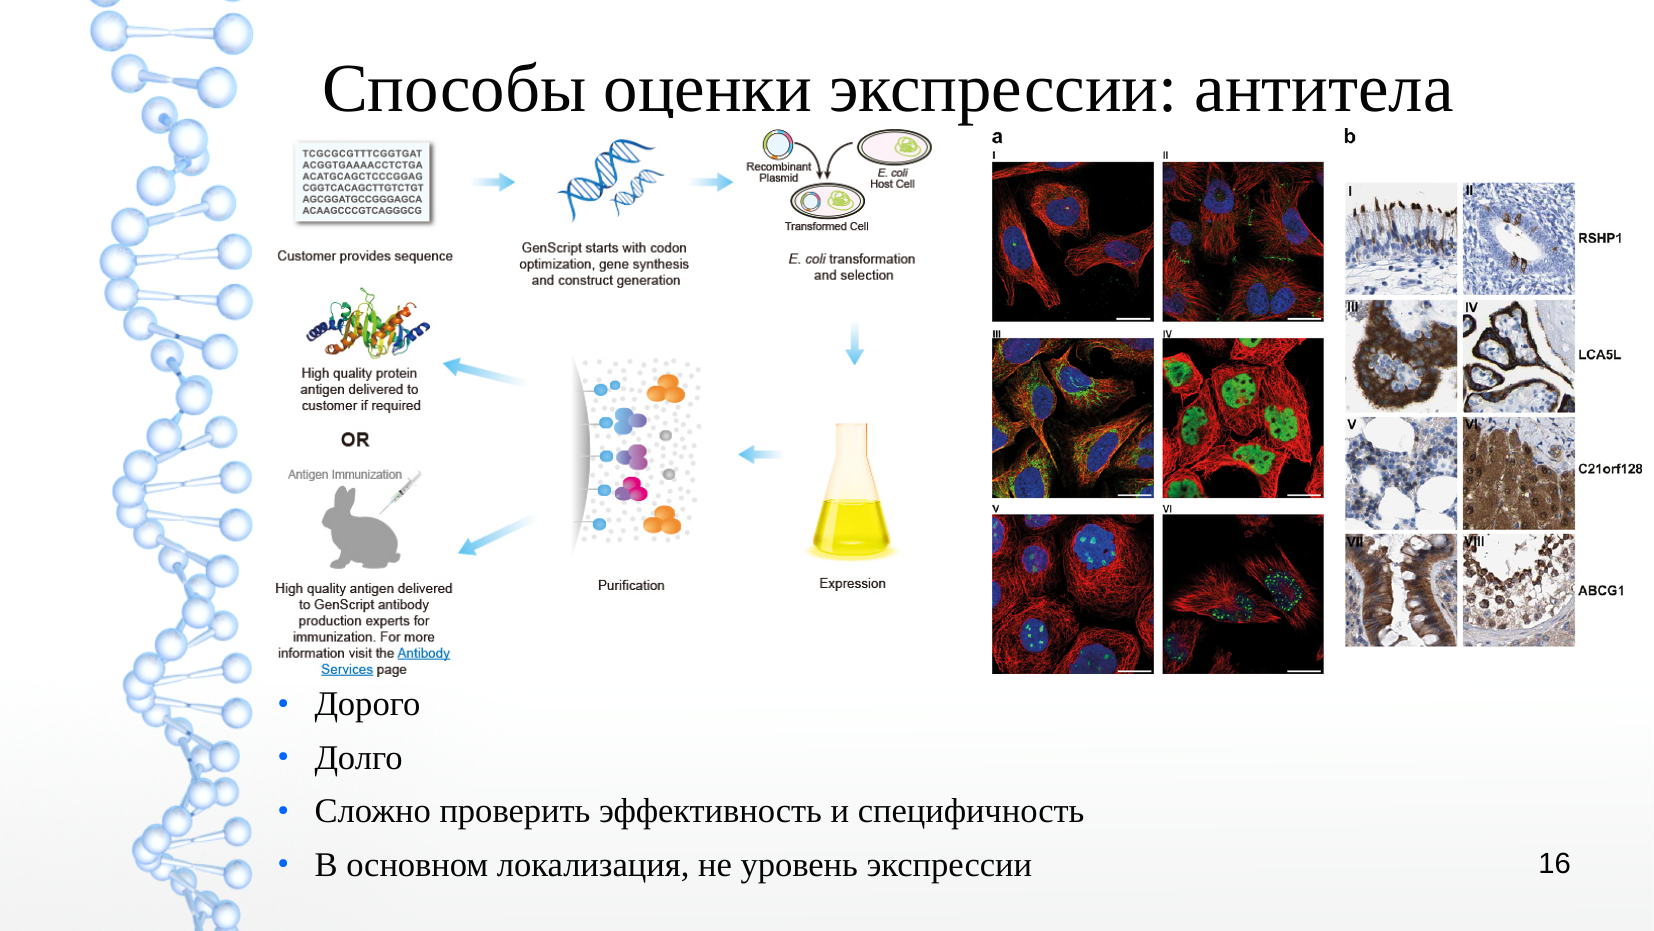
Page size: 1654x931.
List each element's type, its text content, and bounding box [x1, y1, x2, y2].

list Дорого Долго Сложно проверить эффективность и специфичность В основном локализация, не уровень экспрессии [265, 685, 1595, 886]
title Способы оценки экспрессии: антитела [224, 11, 1554, 166]
picture [0, 0, 1654, 931]
